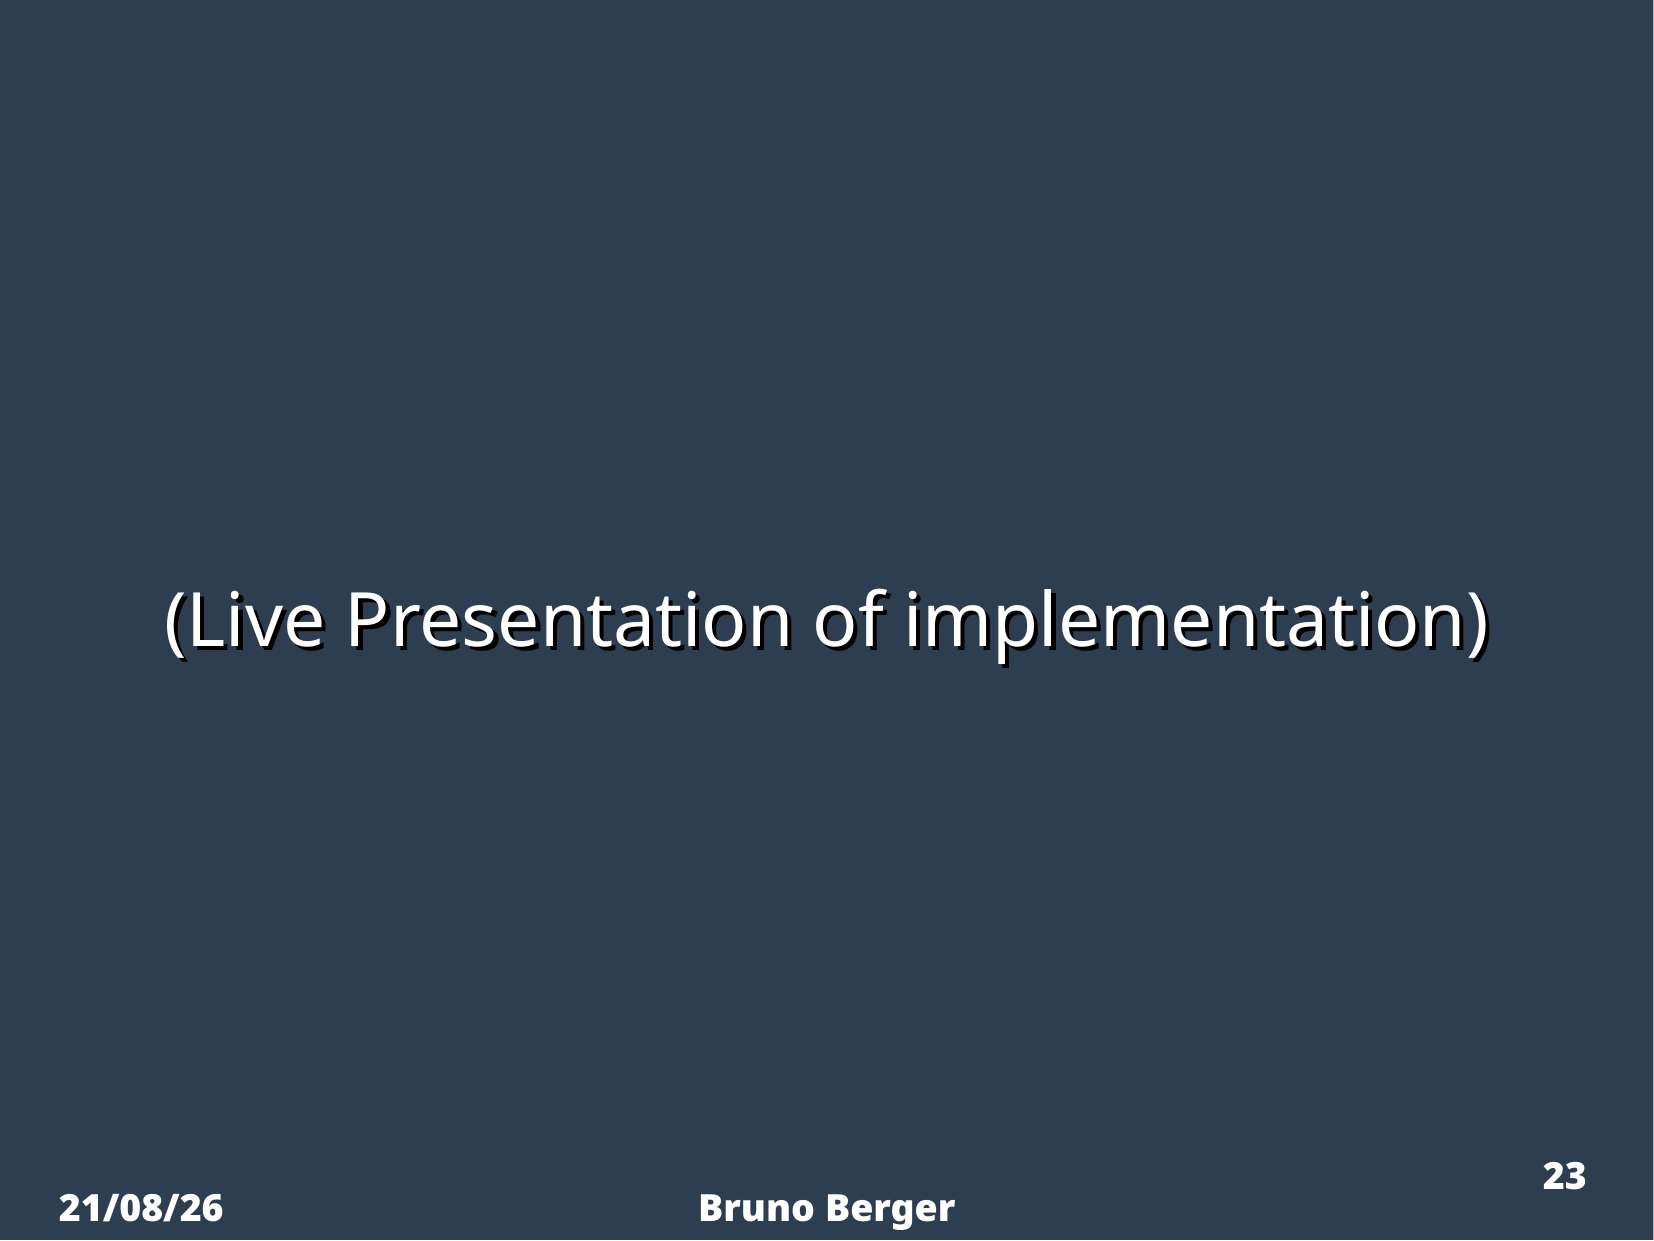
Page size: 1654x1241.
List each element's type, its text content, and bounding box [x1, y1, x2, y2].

title (Live Presentation of implementation) [0, 442, 1654, 792]
